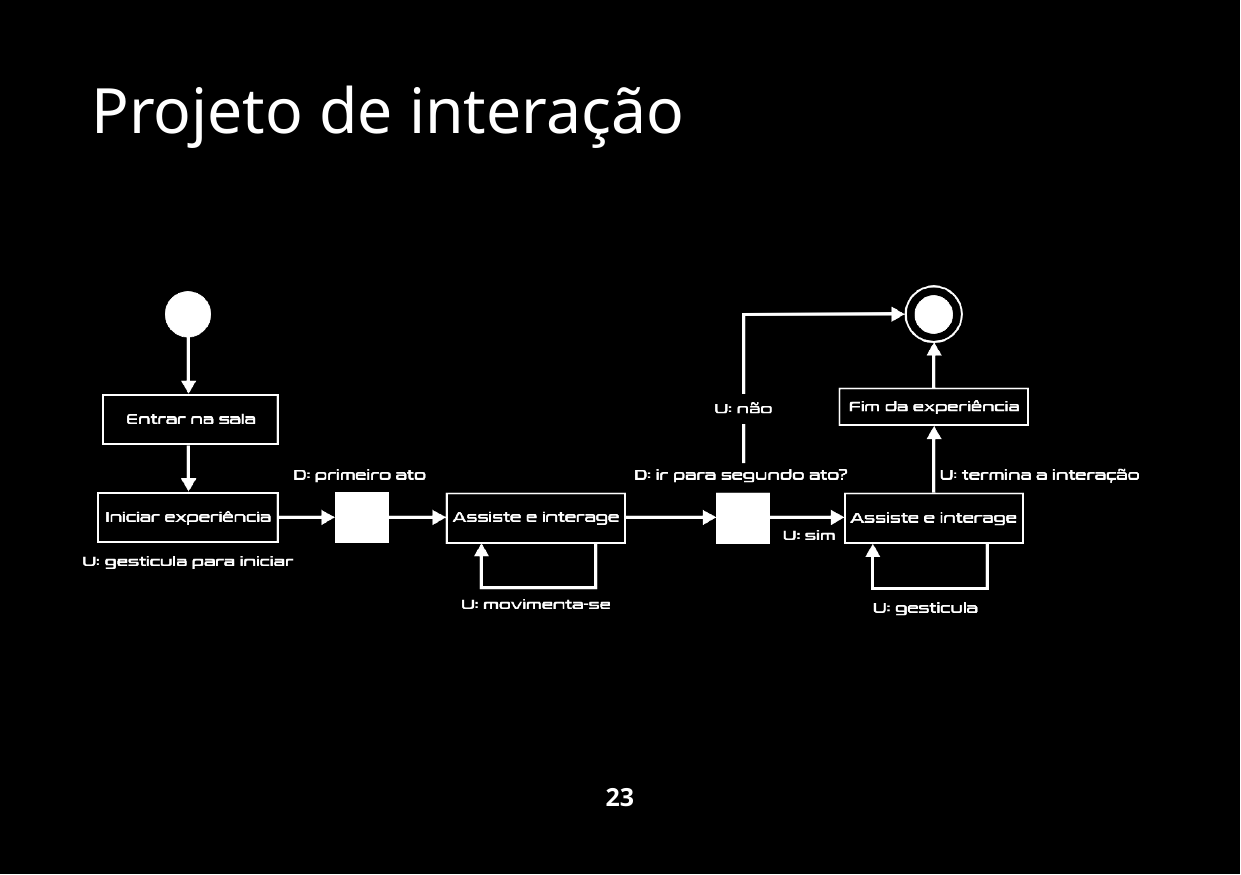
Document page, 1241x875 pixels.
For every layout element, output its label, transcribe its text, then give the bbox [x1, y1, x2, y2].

text_box Projeto de interação [76, 58, 1182, 193]
picture [82, 285, 1140, 617]
title 23 [602, 779, 638, 815]
